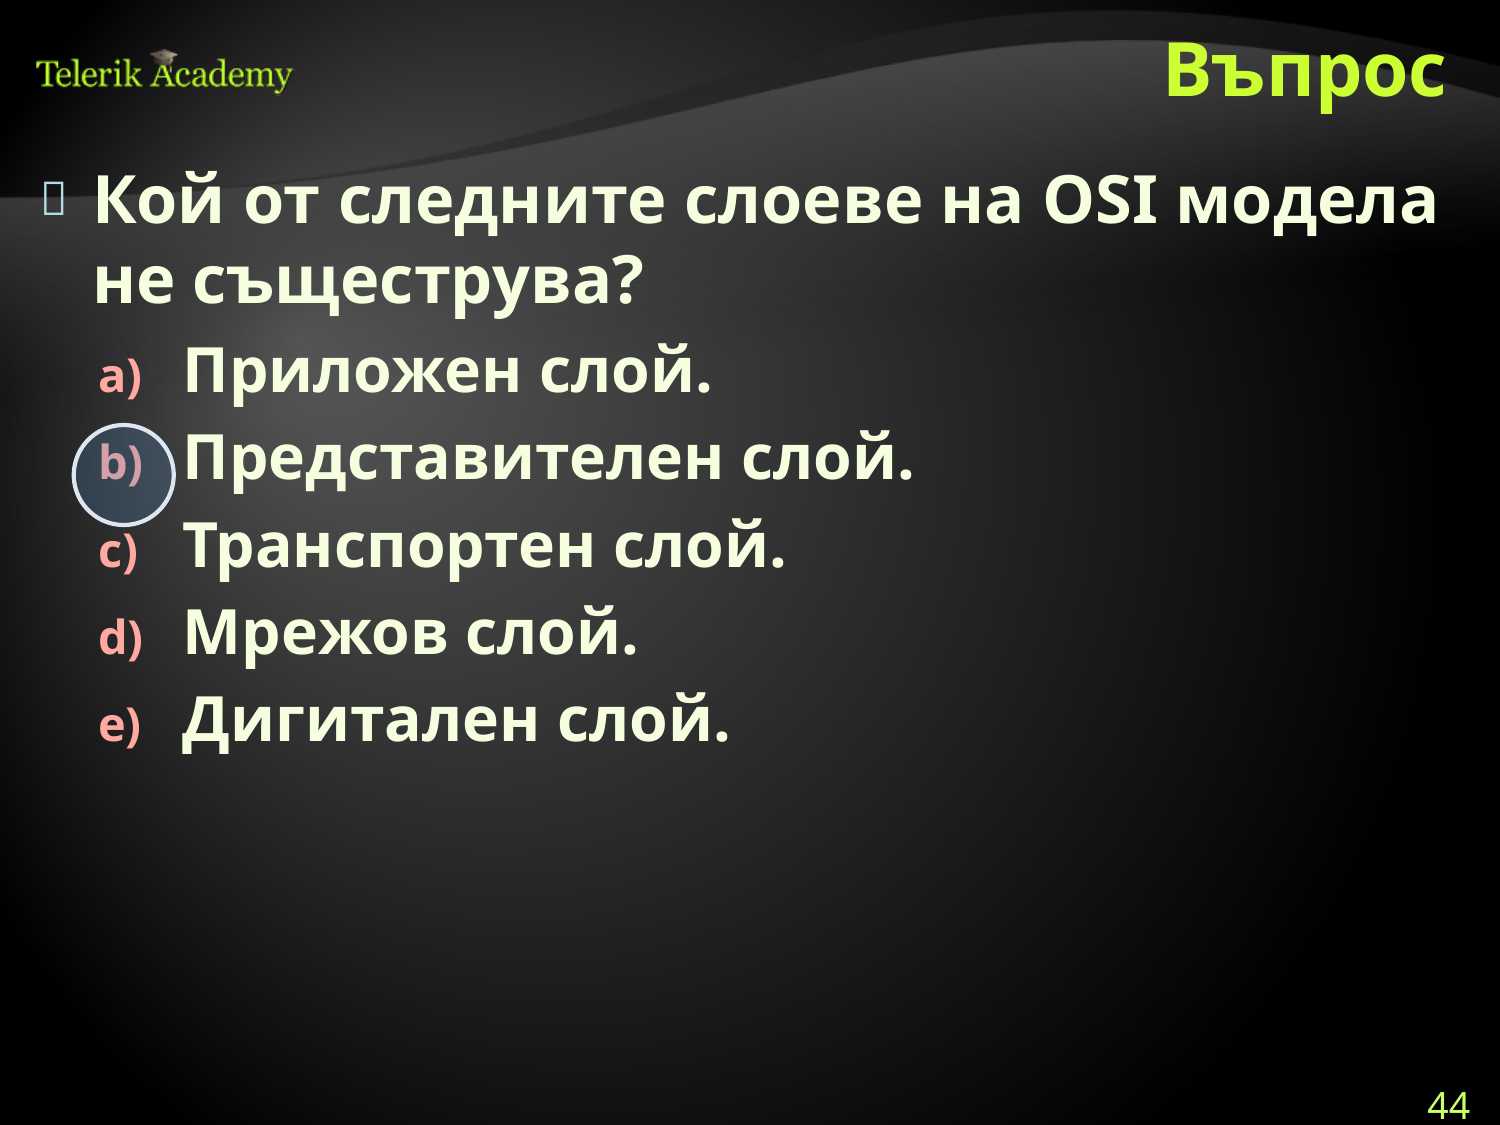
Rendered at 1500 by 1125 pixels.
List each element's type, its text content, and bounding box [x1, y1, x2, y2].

text_box [73, 425, 174, 526]
list Кой от следните слоеве на OSI модела не същеструва? Приложен слой. Представителен слой. Транспортен слой. Мрежов слой. Дигитален слой. [24, 149, 1488, 1100]
picture [0, 0, 1500, 1125]
slide_number <number> [1412, 1074, 1488, 1113]
title Въпрос [300, 12, 1463, 149]
